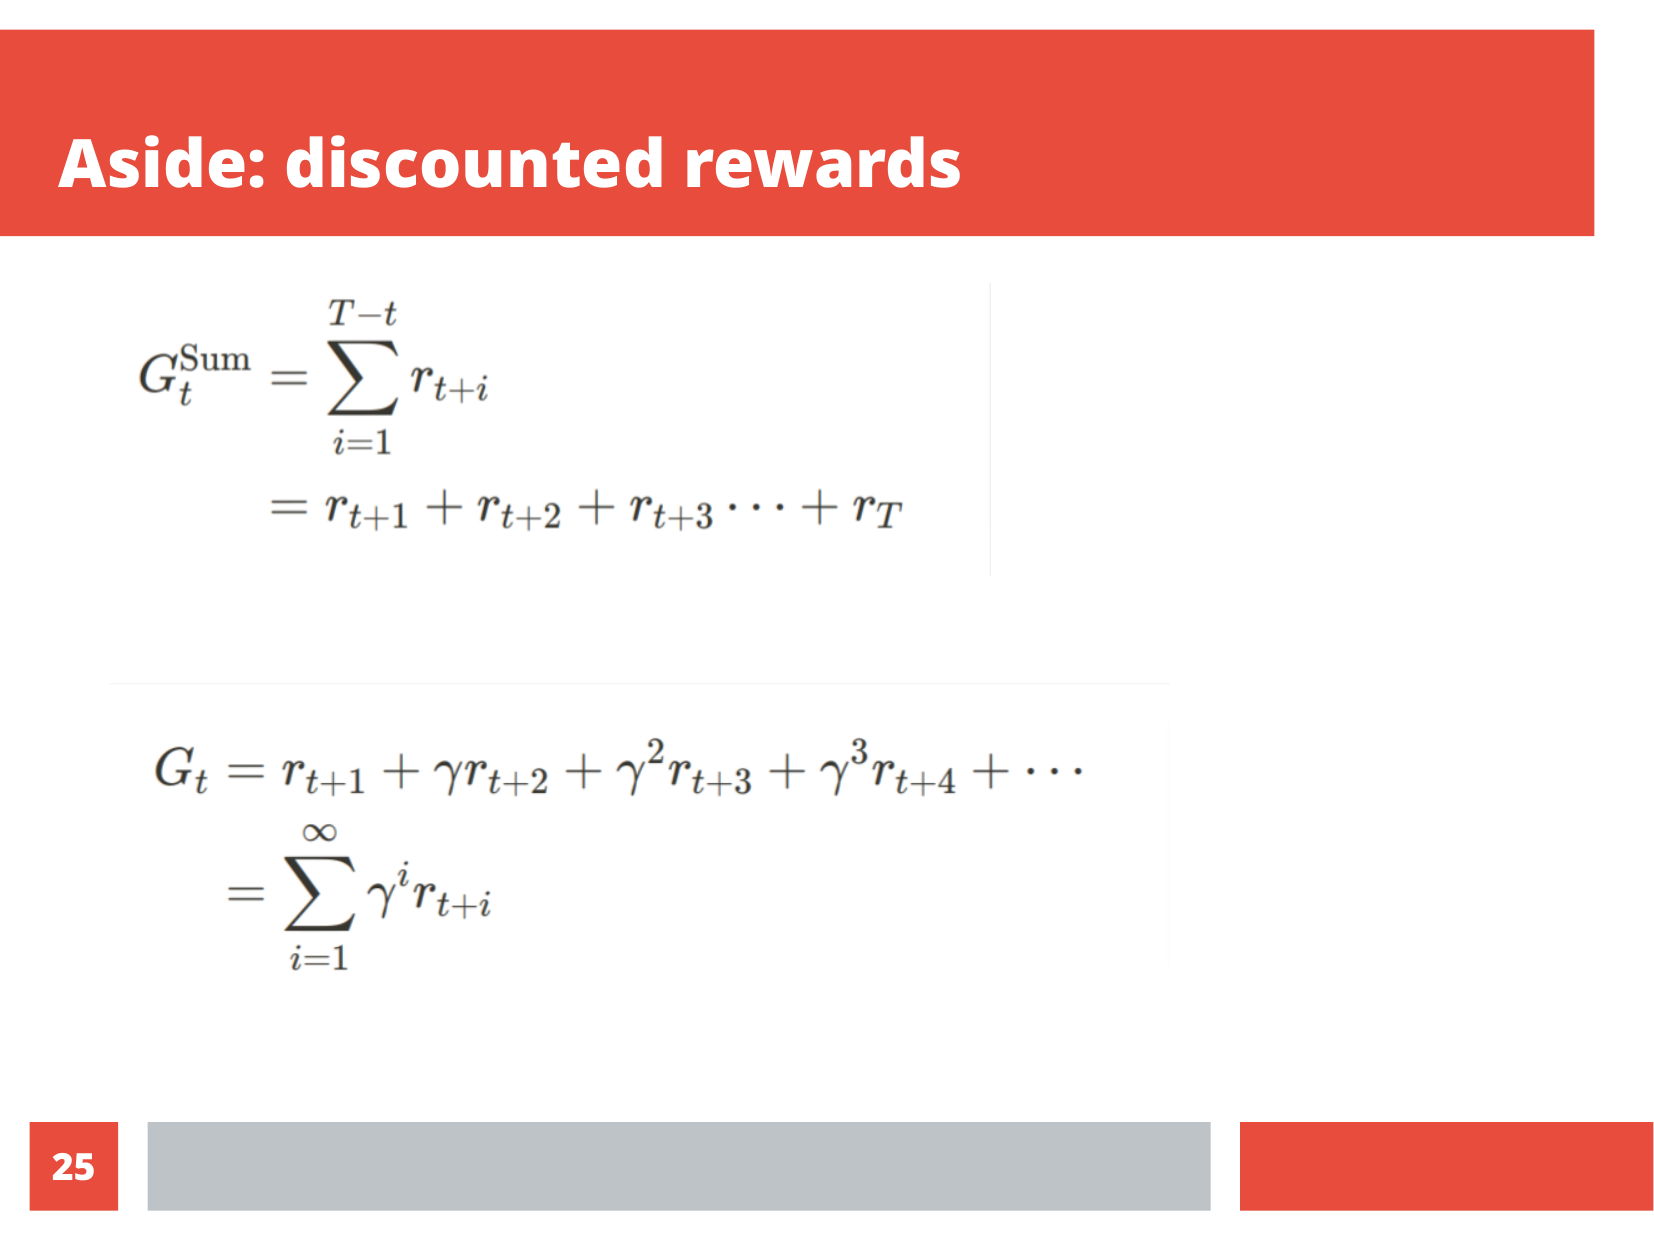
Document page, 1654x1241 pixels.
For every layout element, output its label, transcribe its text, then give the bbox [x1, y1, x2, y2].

picture [82, 283, 991, 576]
picture [109, 683, 1170, 1016]
title Aside: discounted rewards [59, 59, 1595, 207]
